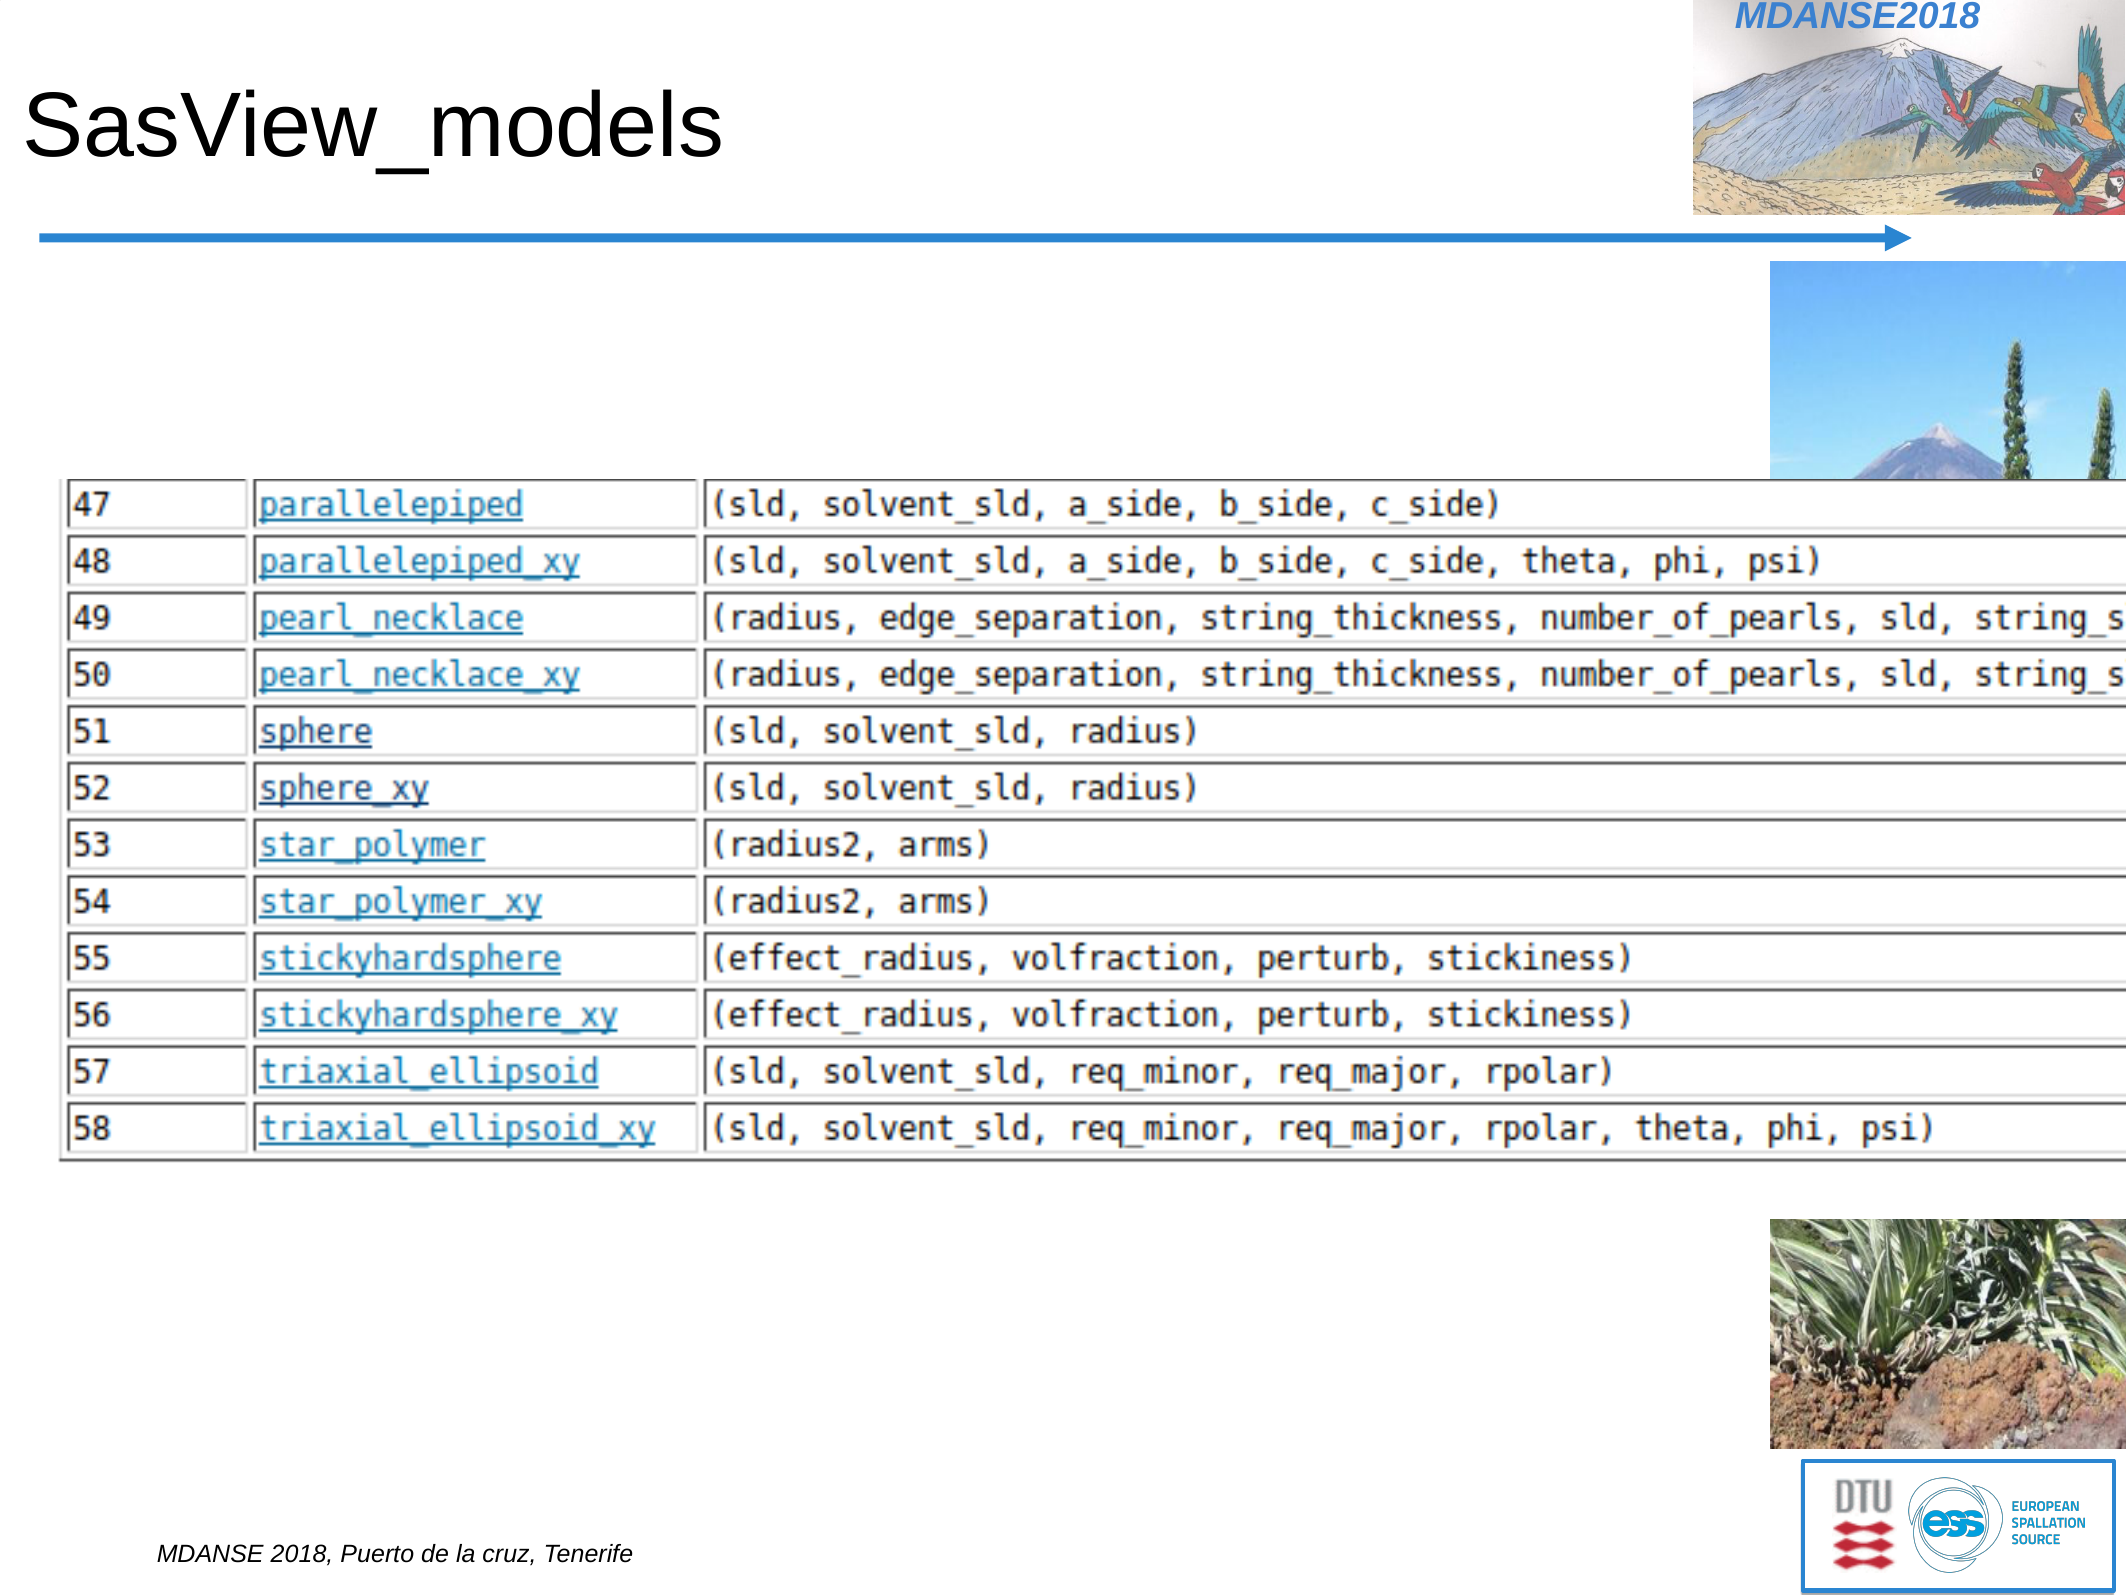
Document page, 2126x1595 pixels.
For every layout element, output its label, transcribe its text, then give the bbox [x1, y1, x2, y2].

title SasView_models [22, 40, 1938, 209]
picture [0, 261, 2126, 1449]
picture [1832, 1477, 1897, 1573]
picture [1693, 0, 2125, 215]
picture [1908, 1477, 2085, 1573]
